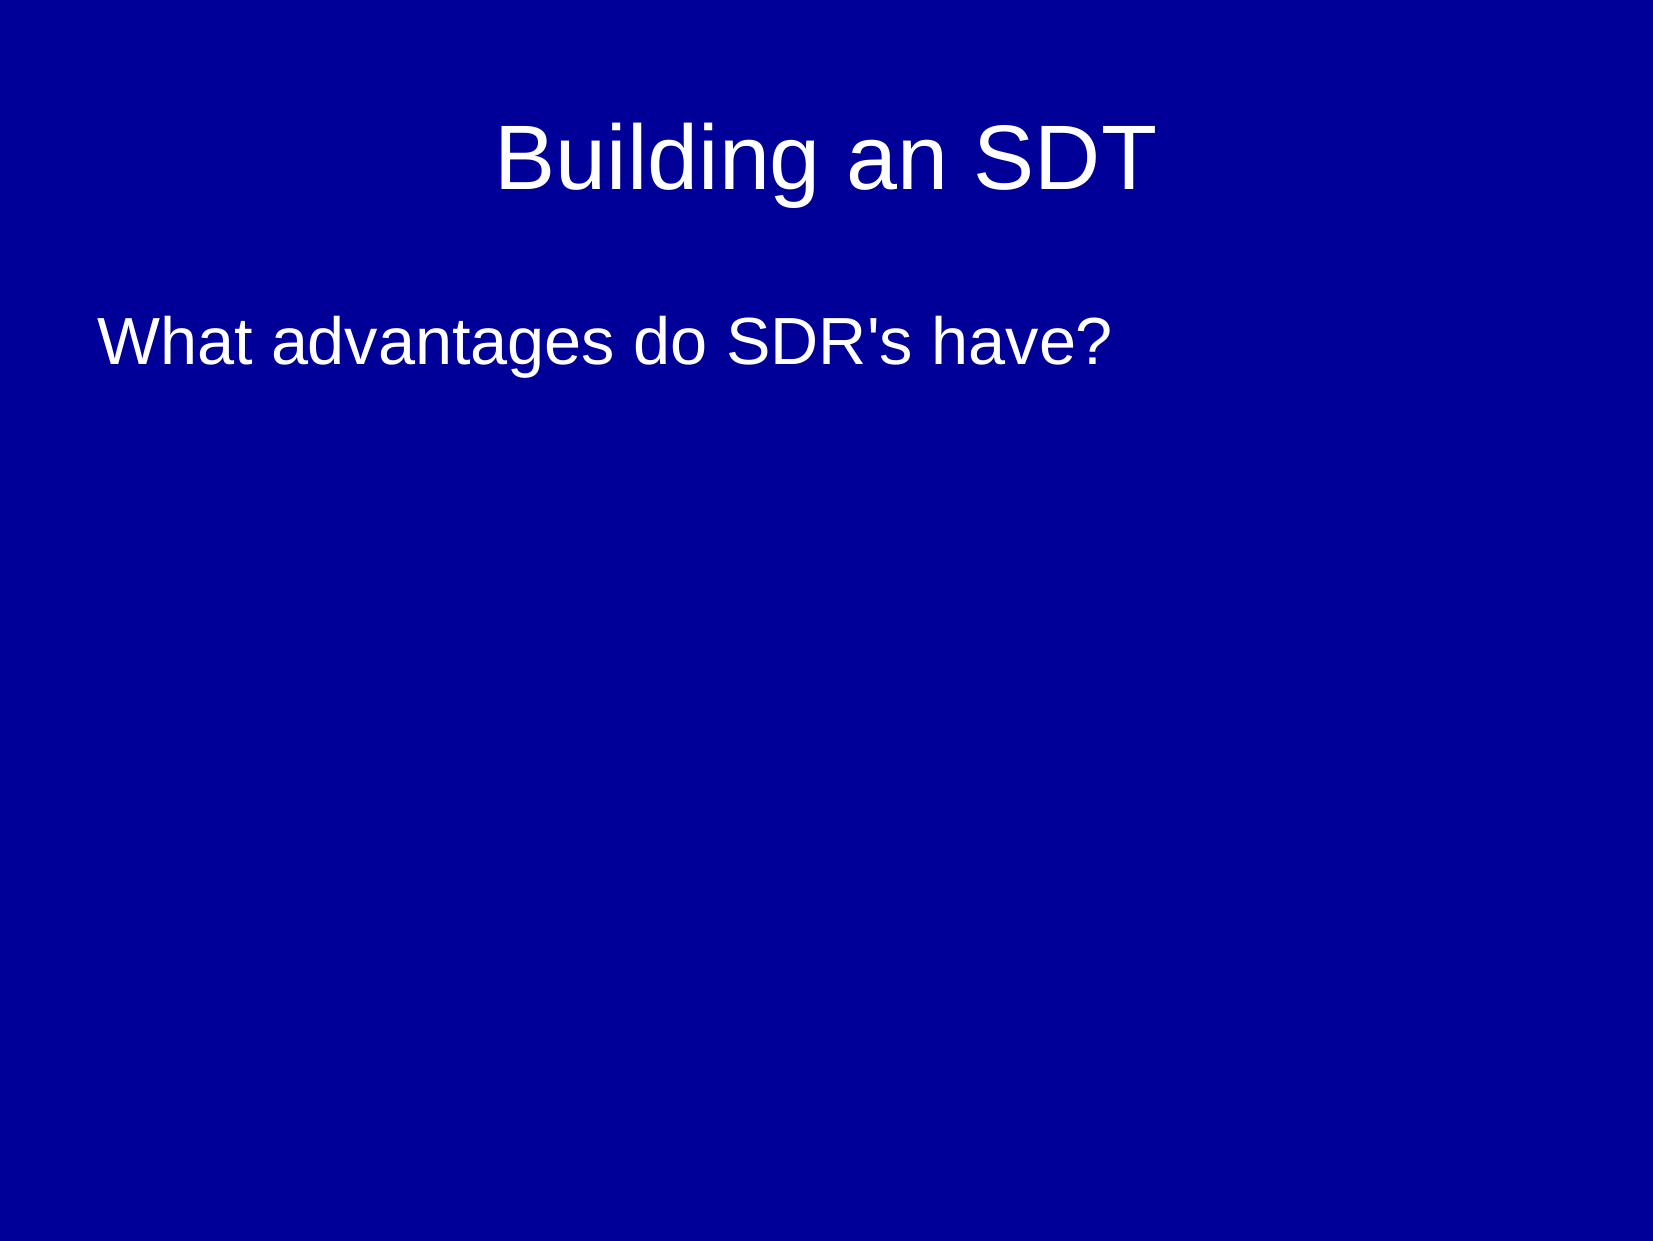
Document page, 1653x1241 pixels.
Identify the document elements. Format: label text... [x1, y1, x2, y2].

text_box Building an SDT [82, 49, 1571, 257]
text_box What advantages do SDR's have? [82, 290, 1571, 1109]
